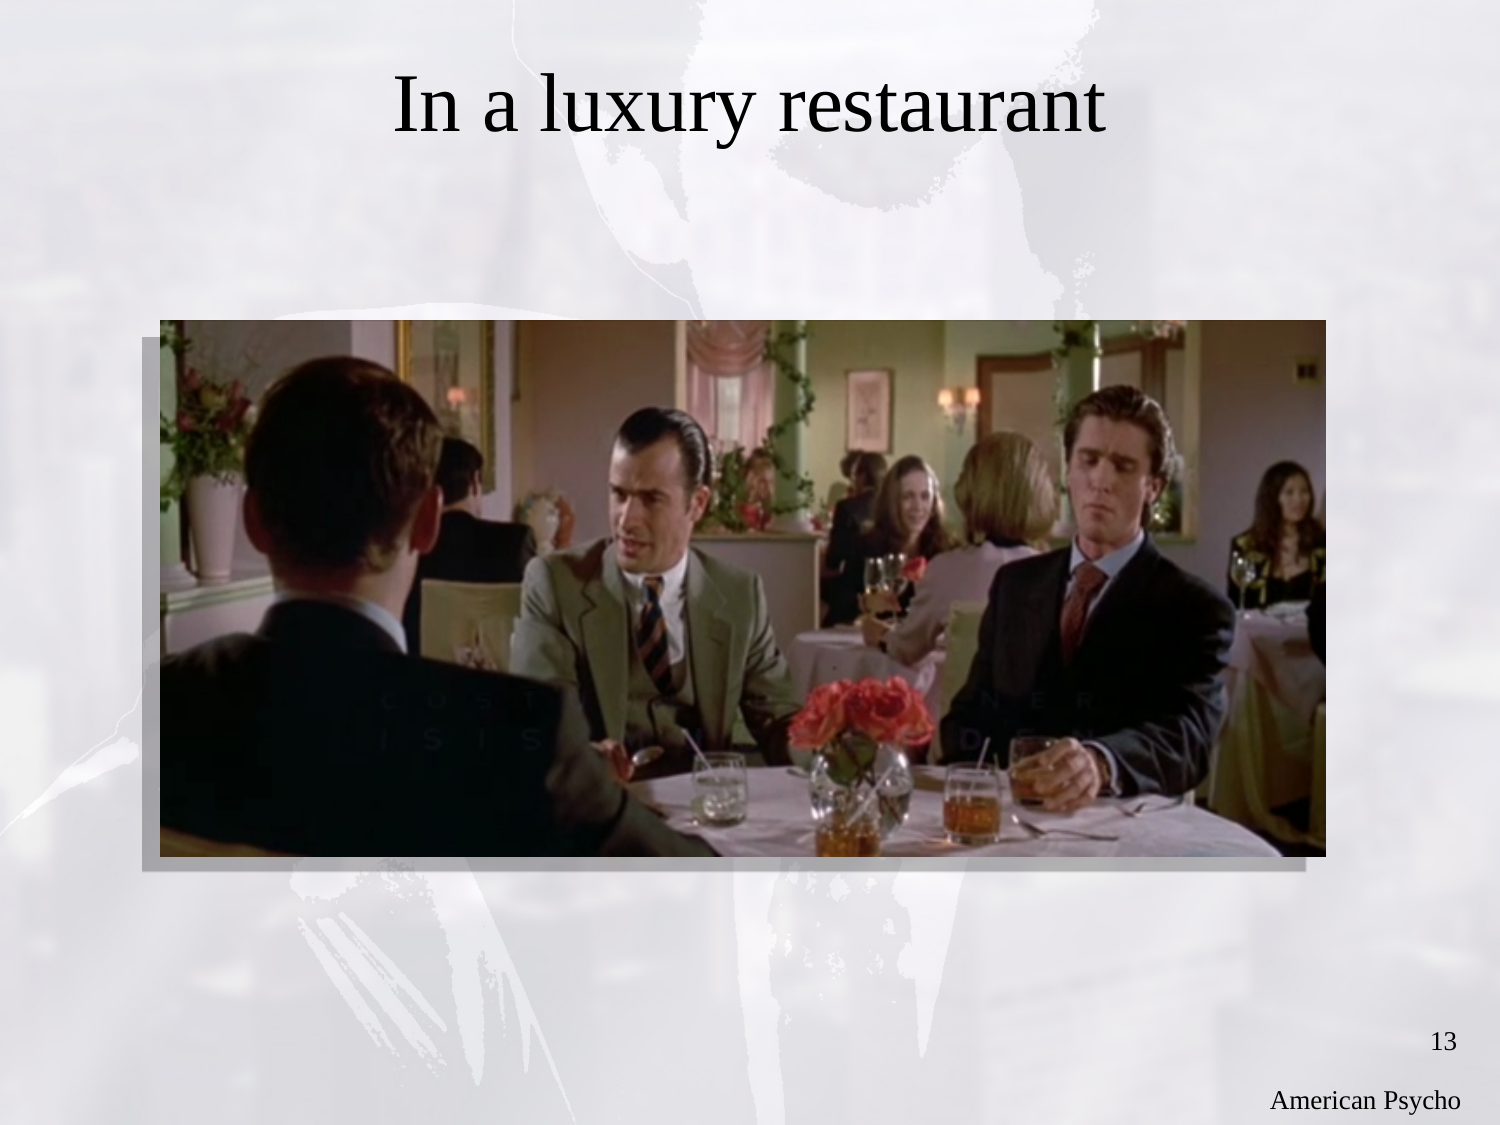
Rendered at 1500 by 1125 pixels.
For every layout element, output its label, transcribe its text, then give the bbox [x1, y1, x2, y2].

title In a luxury restaurant [59, 30, 1441, 177]
picture [0, 0, 1500, 1125]
